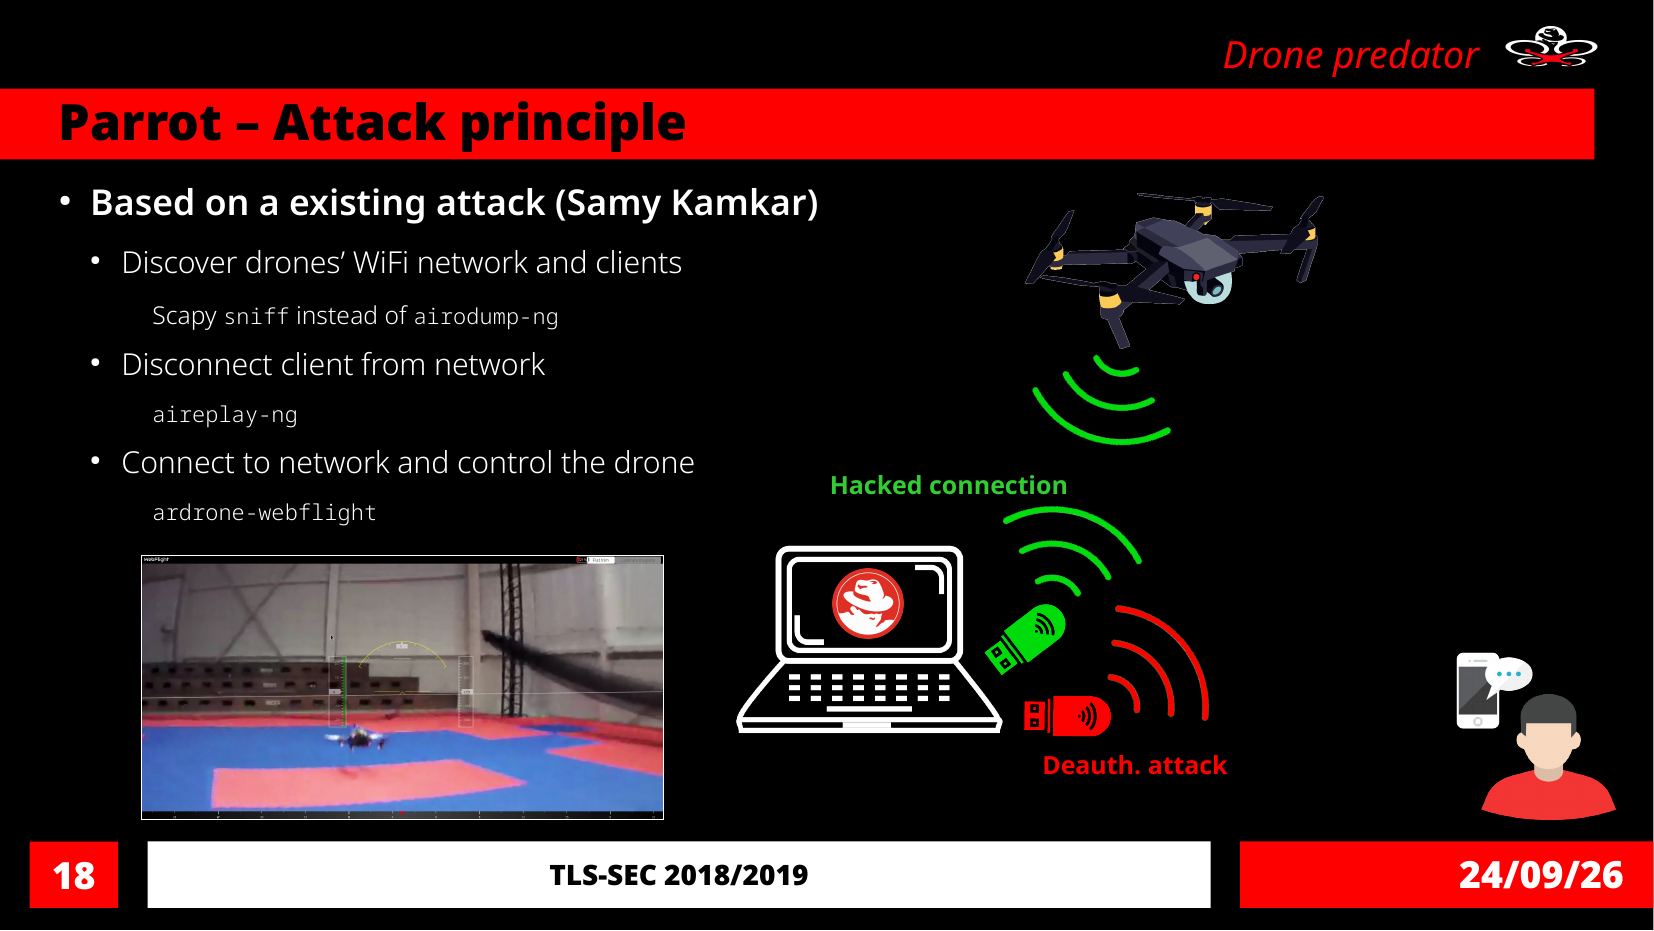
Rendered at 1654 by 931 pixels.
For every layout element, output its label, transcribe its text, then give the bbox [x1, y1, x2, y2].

picture [1429, 625, 1645, 853]
picture [1488, 15, 1617, 80]
text_box Deauth. attack [1027, 740, 1203, 787]
picture [1041, 483, 1047, 491]
picture [732, 177, 1341, 768]
title Parrot – Attack principle [59, 44, 1595, 156]
text_box Hacked connection [814, 460, 1040, 507]
picture [141, 555, 664, 820]
list Based on a existing attack (Samy Kamkar) Discover drones’ WiFi network and clients Scapy sniff instead of airodump-ng Disconnect client from network aireplay-ng Connect to network and control the drone ardrone-webflight [59, 177, 827, 532]
